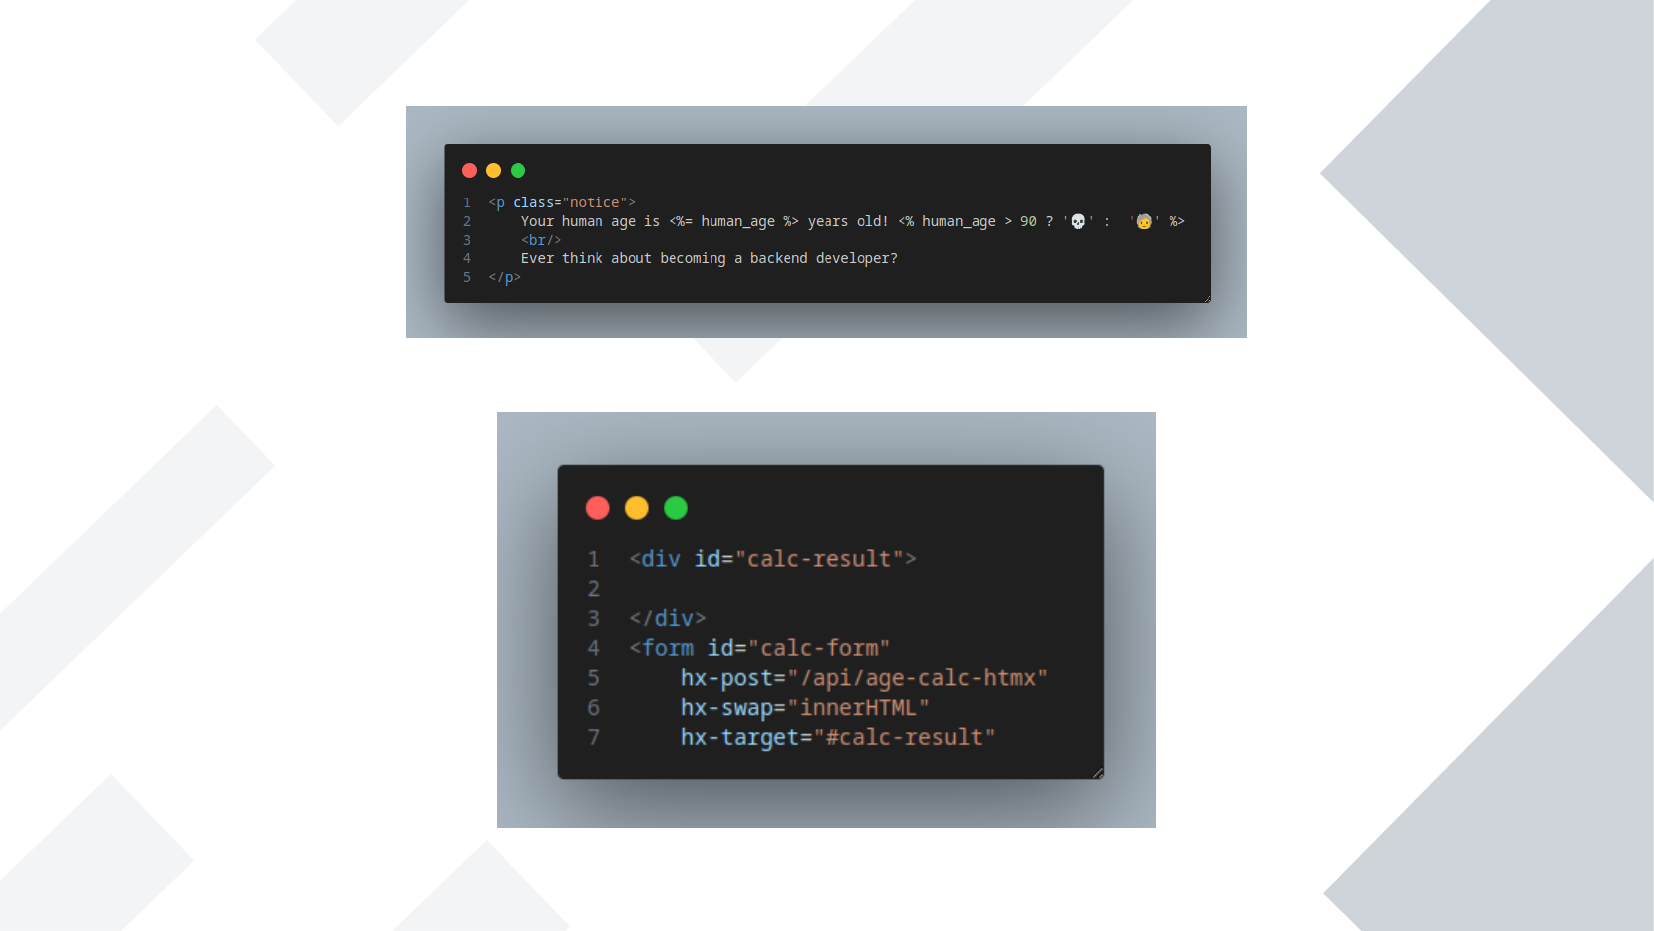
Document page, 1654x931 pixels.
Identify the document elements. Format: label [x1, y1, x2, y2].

picture [406, 106, 1247, 338]
picture [497, 412, 1156, 829]
